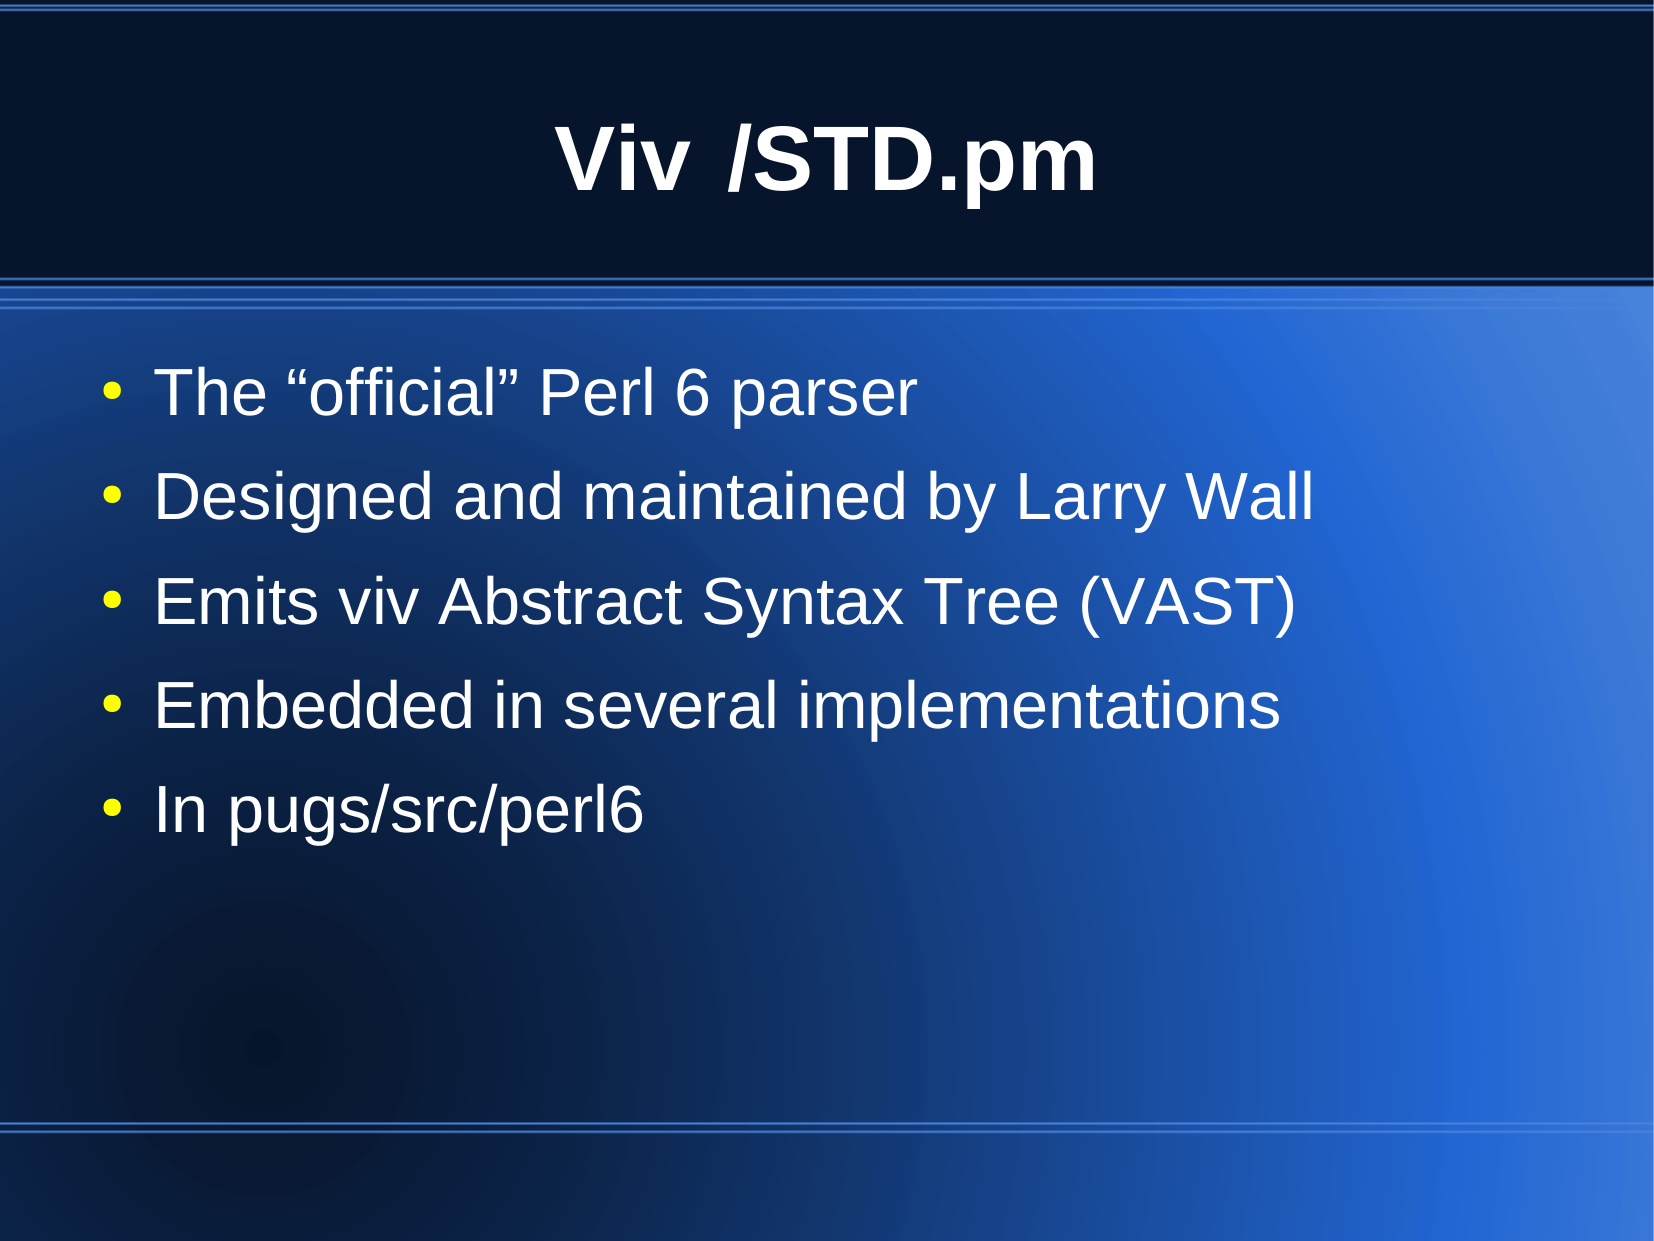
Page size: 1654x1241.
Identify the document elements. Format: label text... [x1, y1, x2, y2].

title Viv /STD.pm [82, 62, 1571, 256]
list The “official” Perl 6 parser Designed and maintained by Larry Wall Emits viv Abstract Syntax Tree (VAST) Embedded in several implementations In pugs/src/perl6 [82, 355, 1571, 1159]
picture [0, 0, 1654, 1241]
